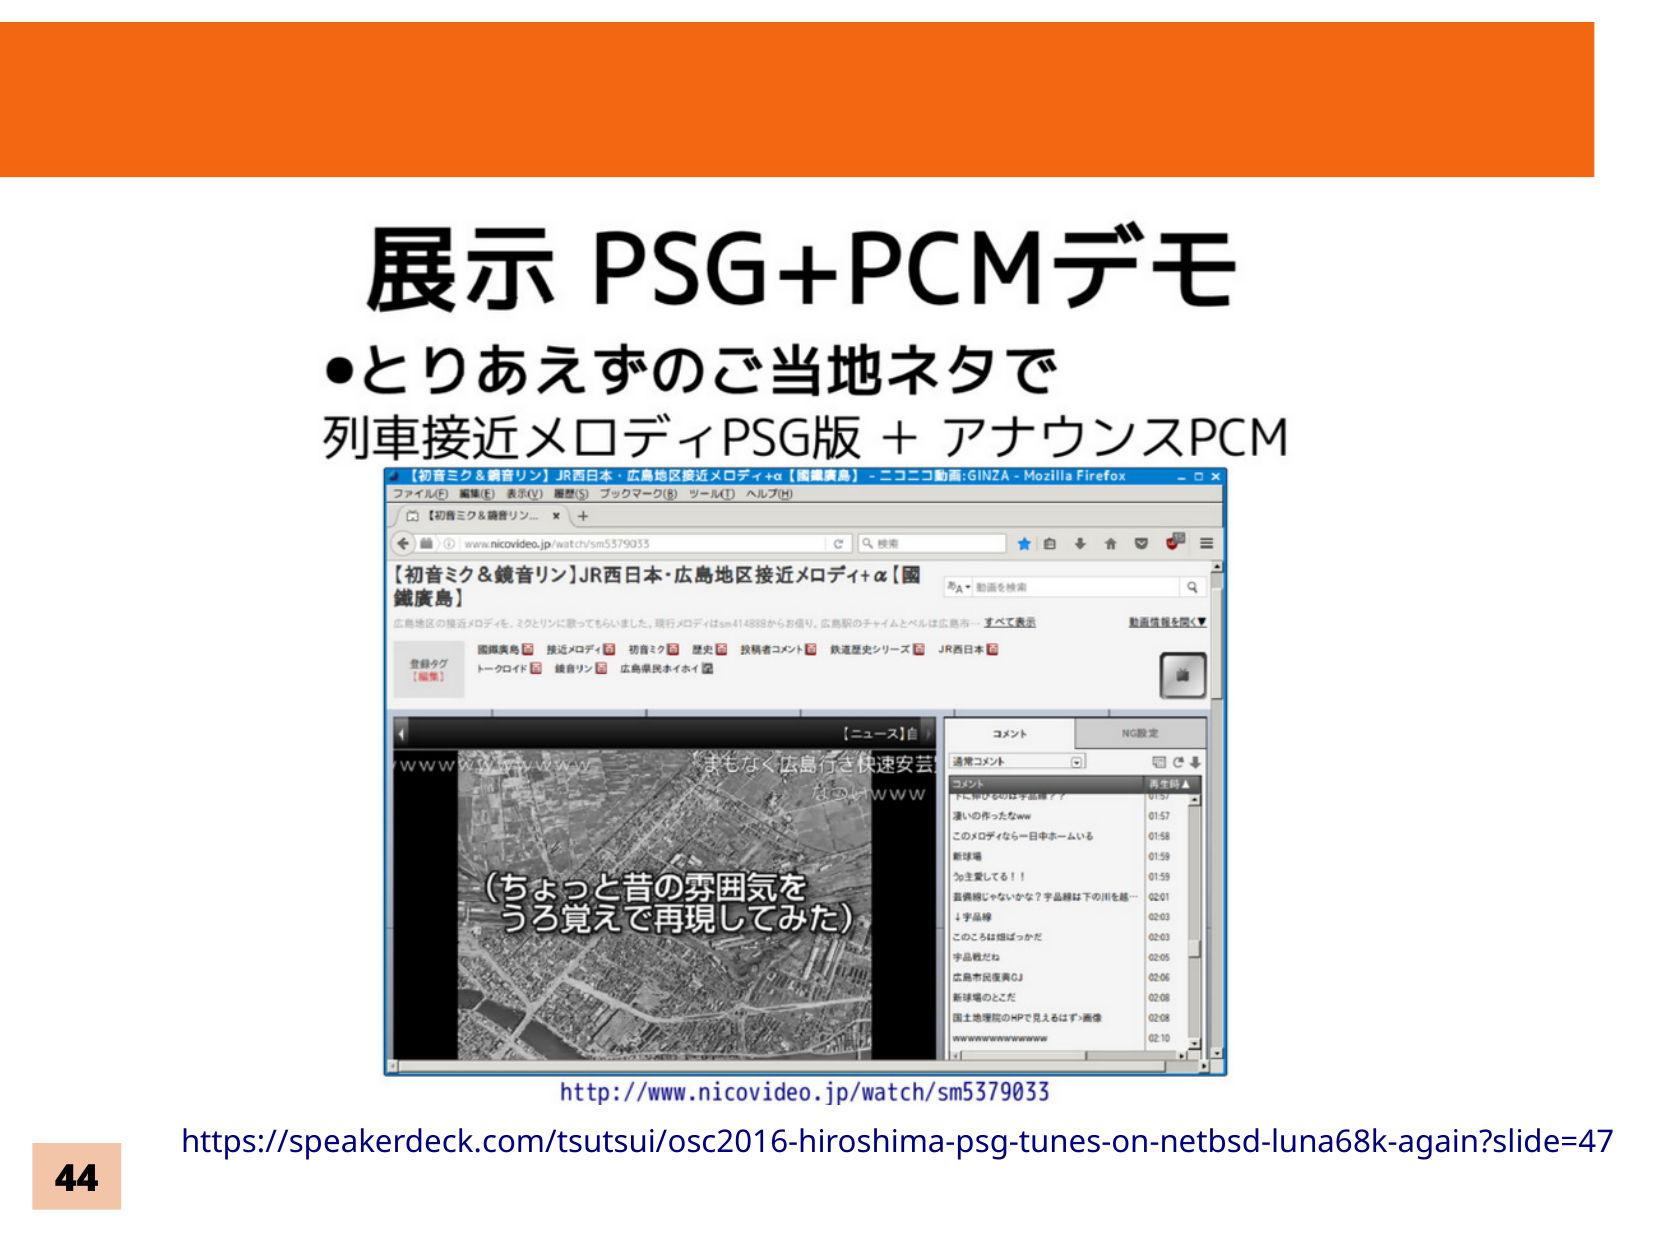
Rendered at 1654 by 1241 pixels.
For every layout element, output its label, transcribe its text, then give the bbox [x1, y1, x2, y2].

picture [208, 201, 1416, 1105]
text_box https://speakerdeck.com/tsutsui/osc2016-hiroshima-psg-tunes-on-netbsd-luna68k-again?slide=47 [0, 1111, 1632, 1182]
